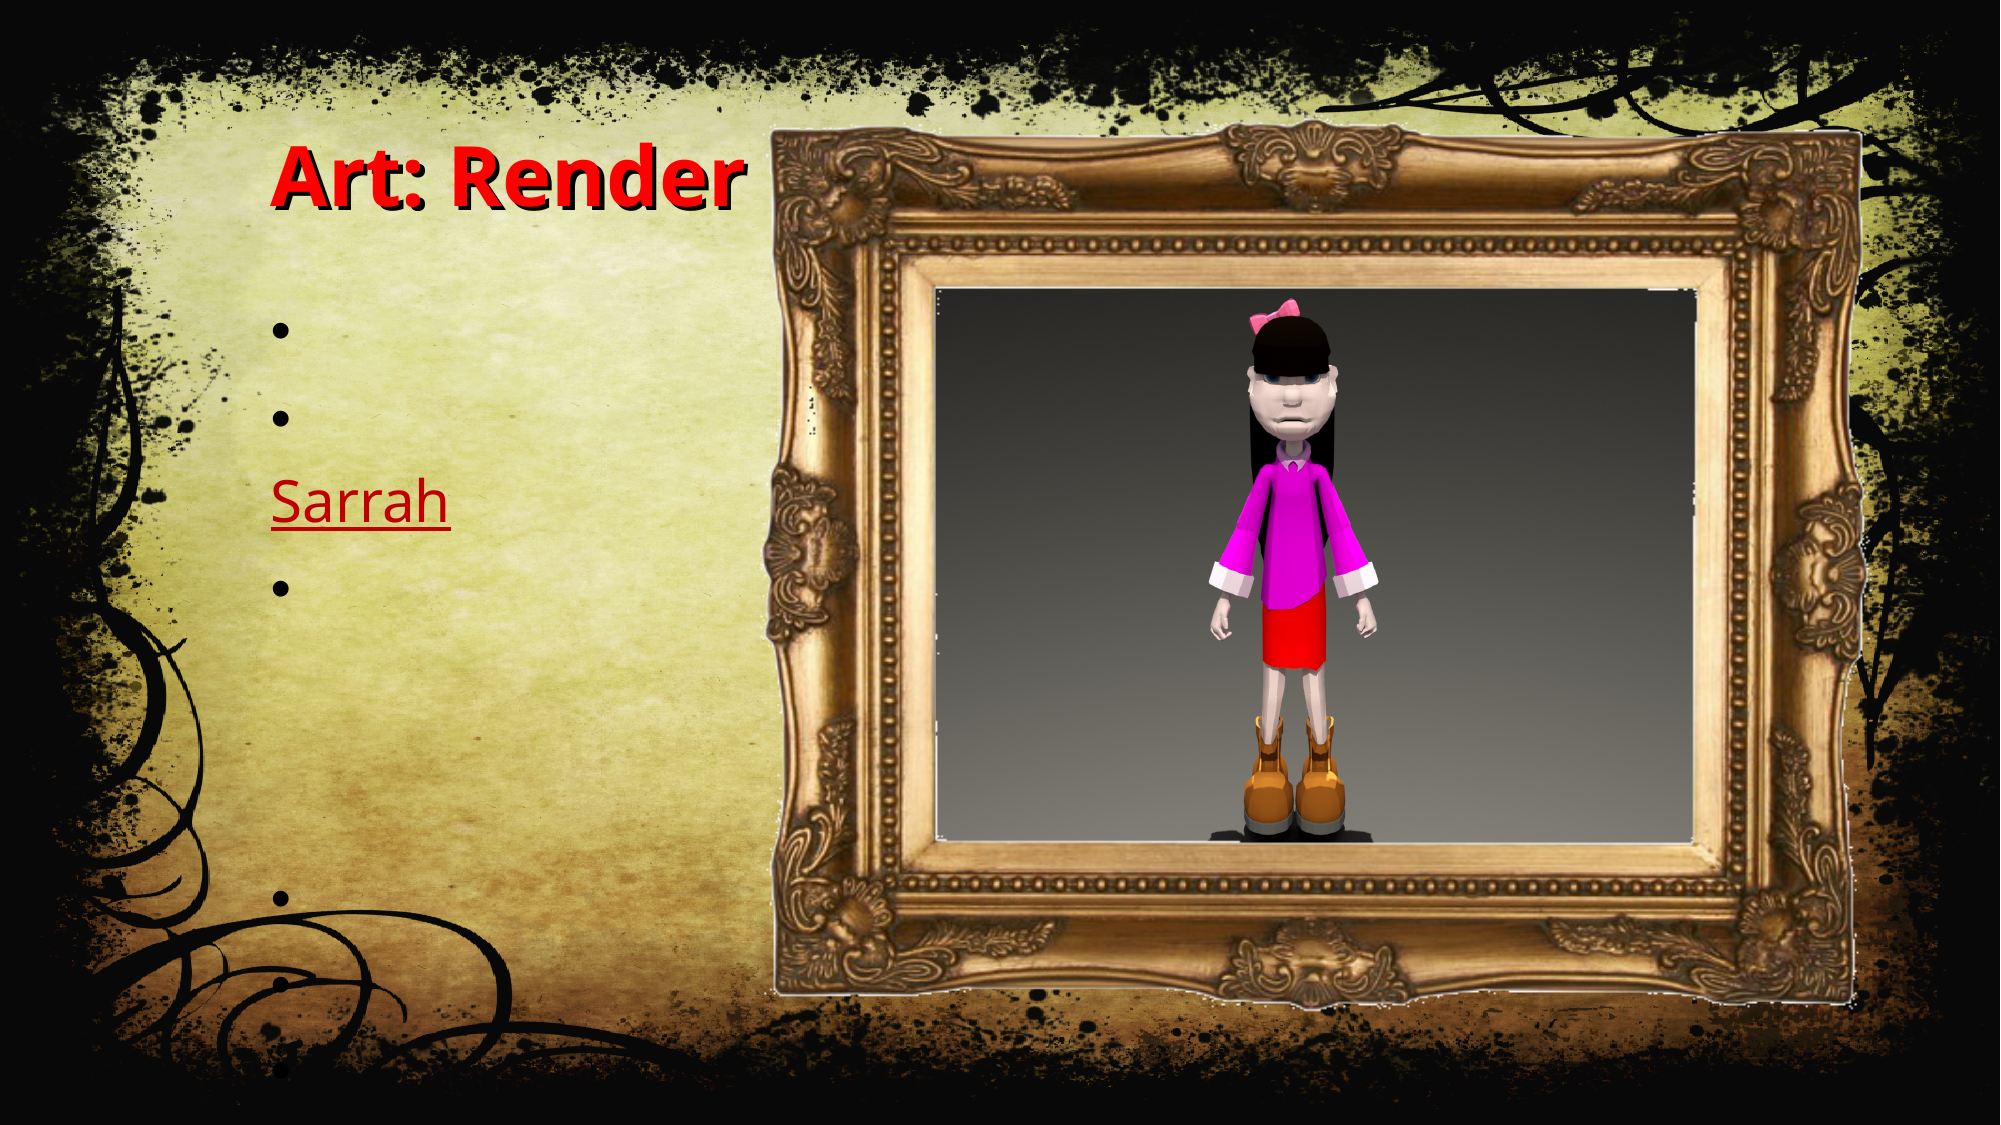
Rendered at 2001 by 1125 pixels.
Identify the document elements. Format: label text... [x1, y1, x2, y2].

title Art: Render [255, 70, 1981, 288]
list Sarrah [255, 288, 746, 1002]
list Sarrah [1874, 288, 1981, 1002]
picture [746, 108, 1874, 1015]
